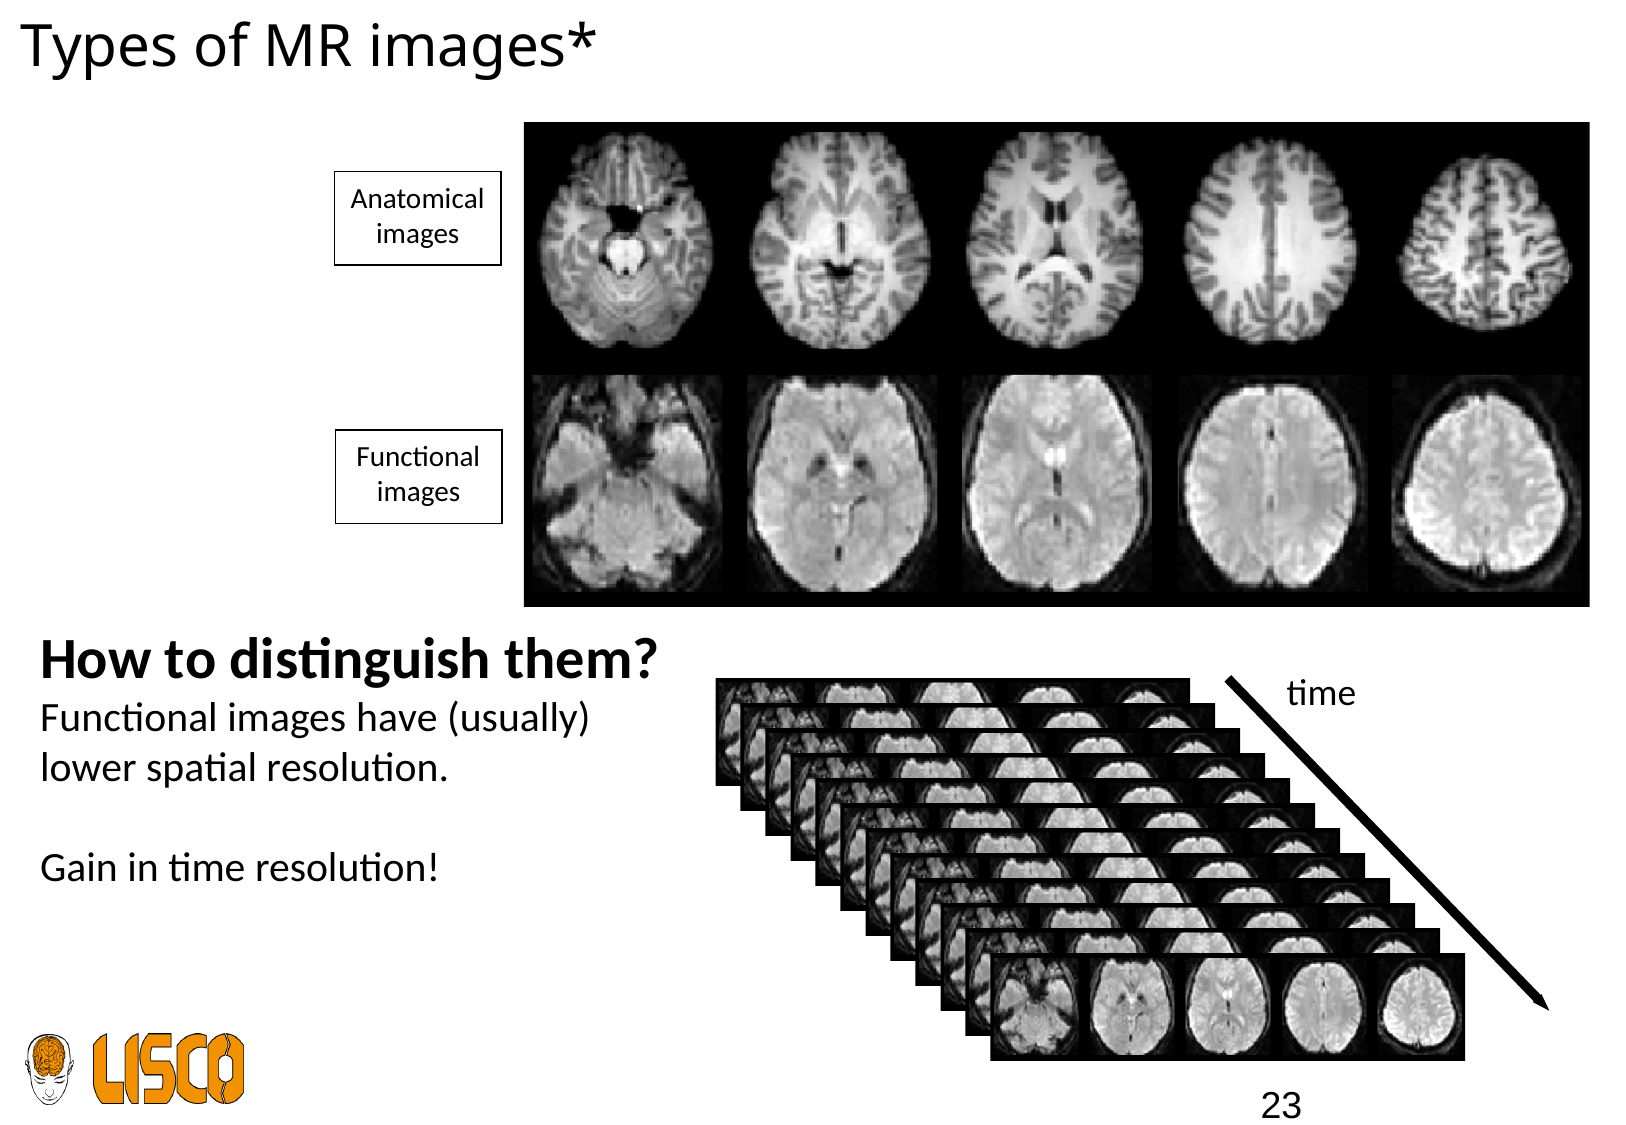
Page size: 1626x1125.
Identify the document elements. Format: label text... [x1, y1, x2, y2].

picture [25, 1034, 74, 1105]
picture [523, 122, 1590, 607]
picture [93, 1033, 244, 1104]
text_box How to distinguish them? Functional images have (usually) lower spatial resolution. Gain in time resolution! [25, 612, 678, 959]
text_box Anatomical images [334, 172, 501, 265]
picture [715, 678, 1466, 1061]
text_box time [1272, 661, 1372, 721]
text_box Types of MR images* [6, 1, 1623, 123]
text_box Functional images [335, 430, 502, 524]
